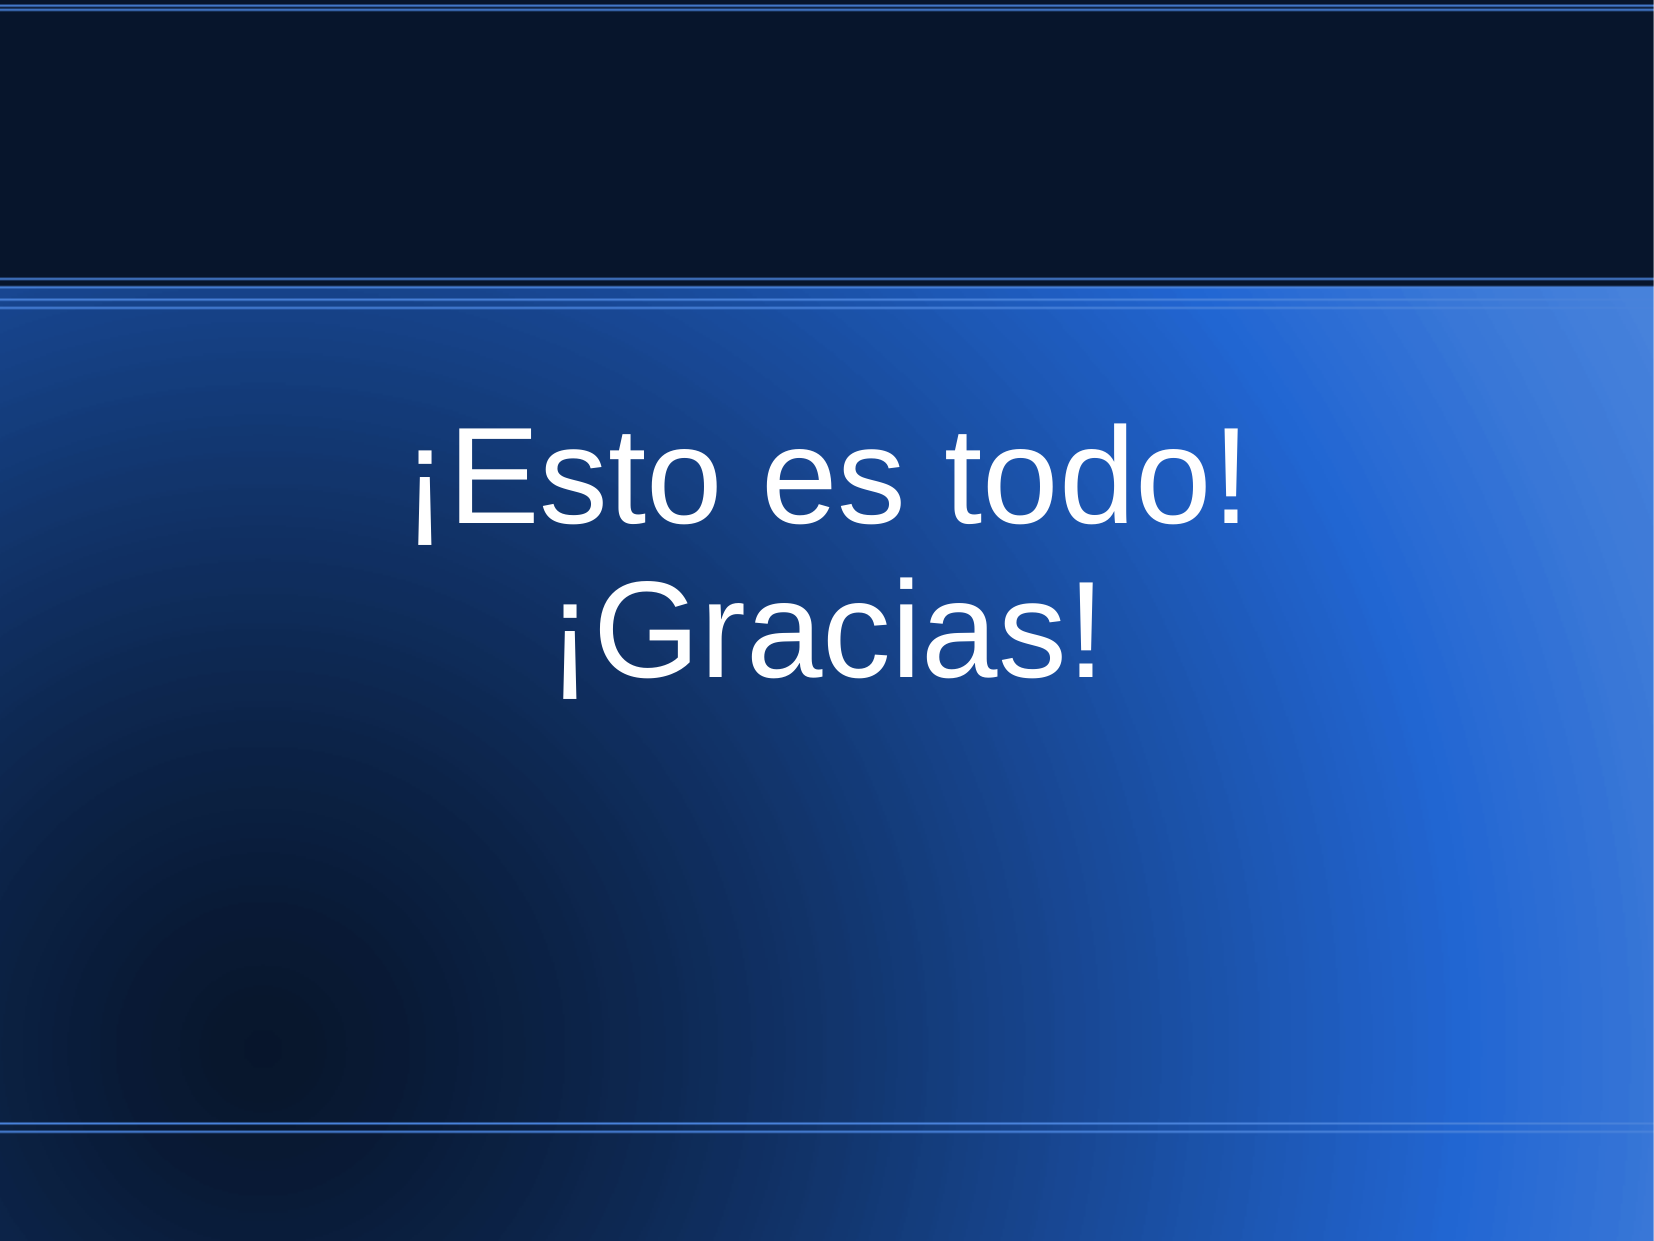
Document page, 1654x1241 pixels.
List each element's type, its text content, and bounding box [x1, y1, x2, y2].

picture [0, 0, 1654, 1241]
subtitle ¡Esto es todo! ¡Gracias! [82, 56, 1571, 1050]
